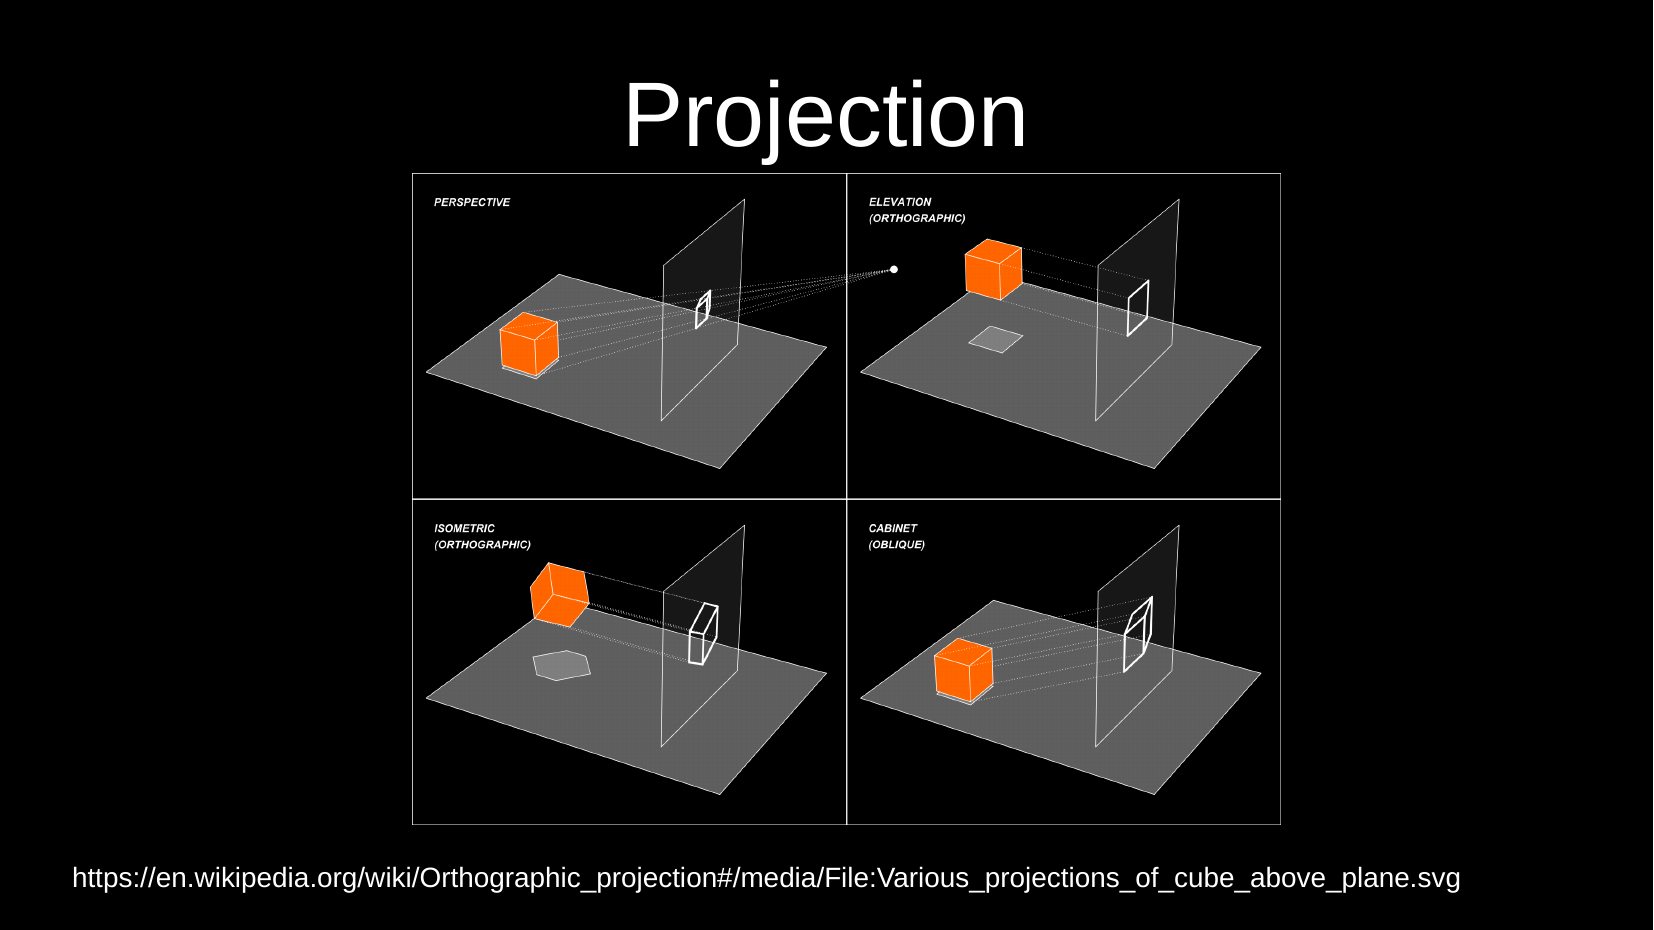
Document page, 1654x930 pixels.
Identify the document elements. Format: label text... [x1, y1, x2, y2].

picture [412, 173, 1281, 826]
title Projection [82, 37, 1571, 193]
list https://en.wikipedia.org/wiki/Orthographic_projection#/media/File:Various_projections_of_cube_above_plane.svg [42, 862, 1463, 901]
